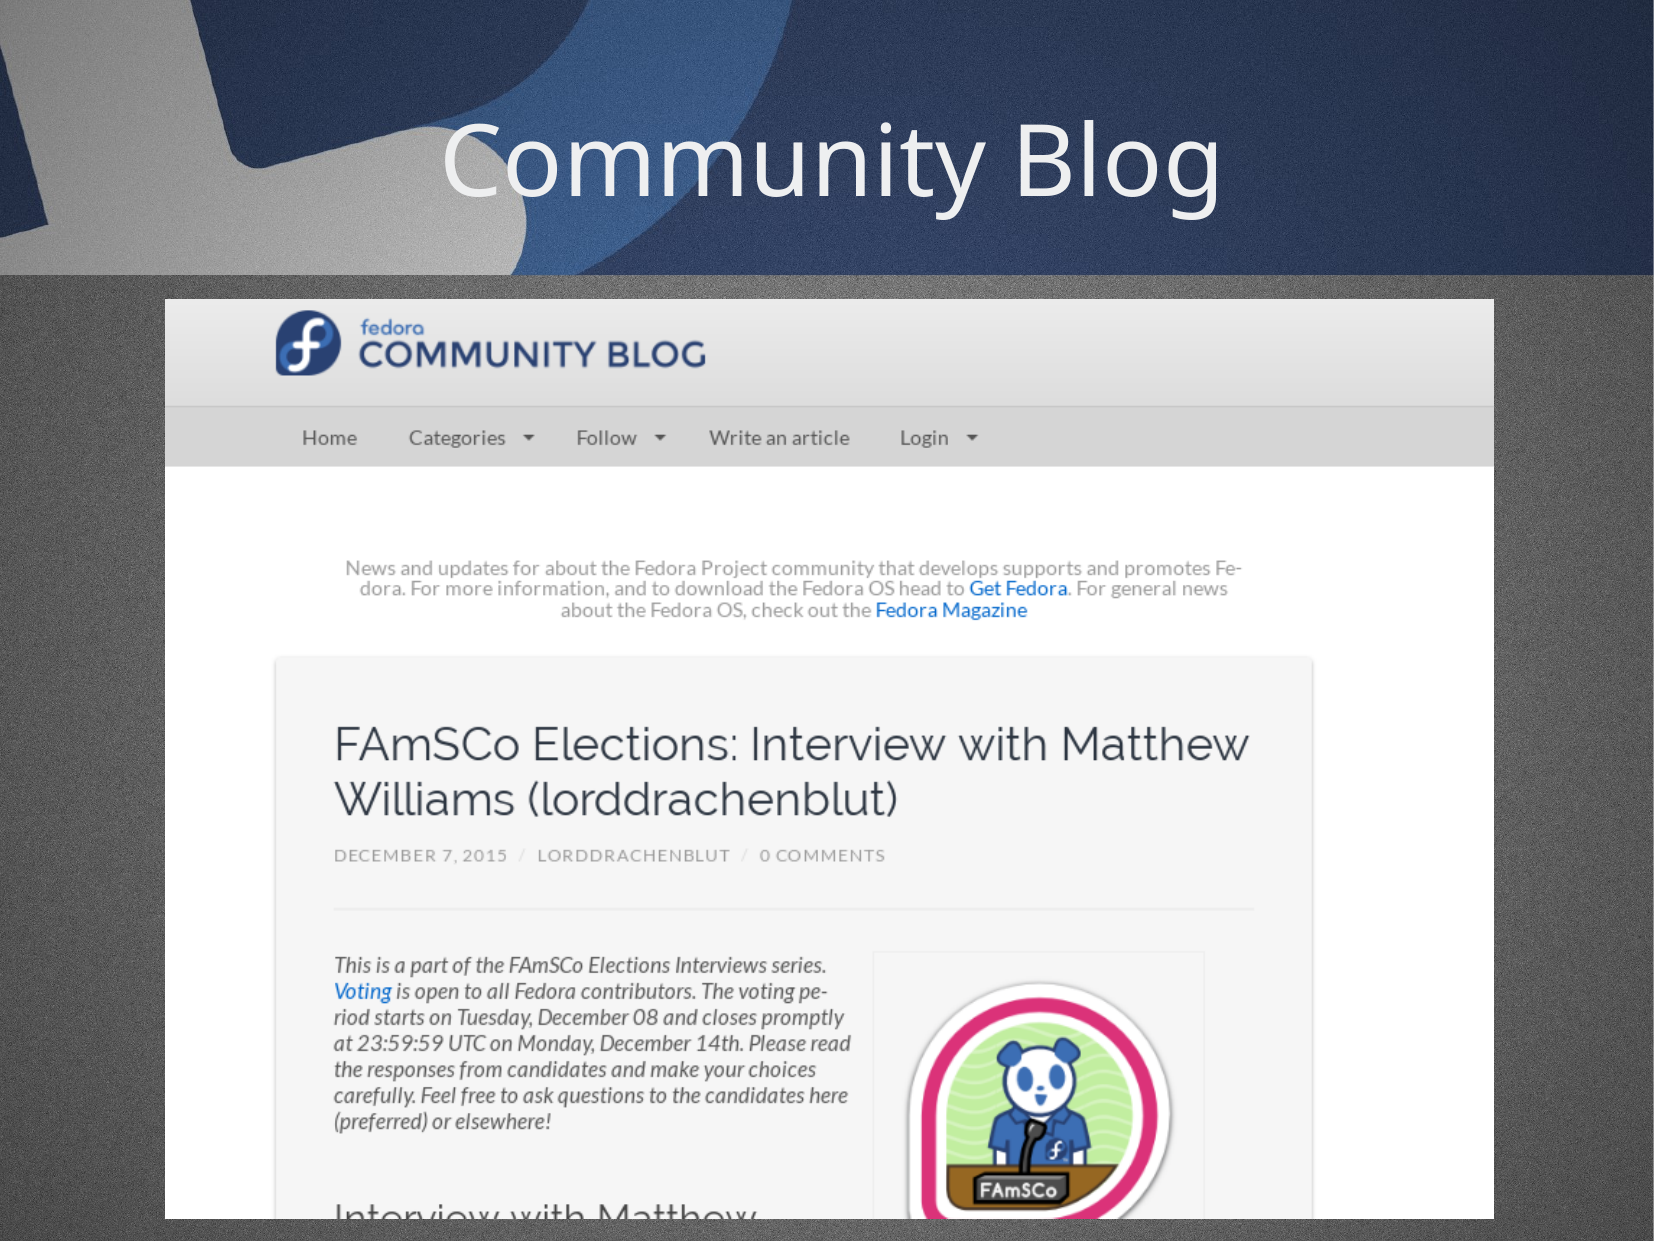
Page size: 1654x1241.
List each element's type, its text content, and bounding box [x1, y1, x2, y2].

picture [0, 0, 1654, 1241]
text_box Community Blog [88, 58, 1577, 266]
